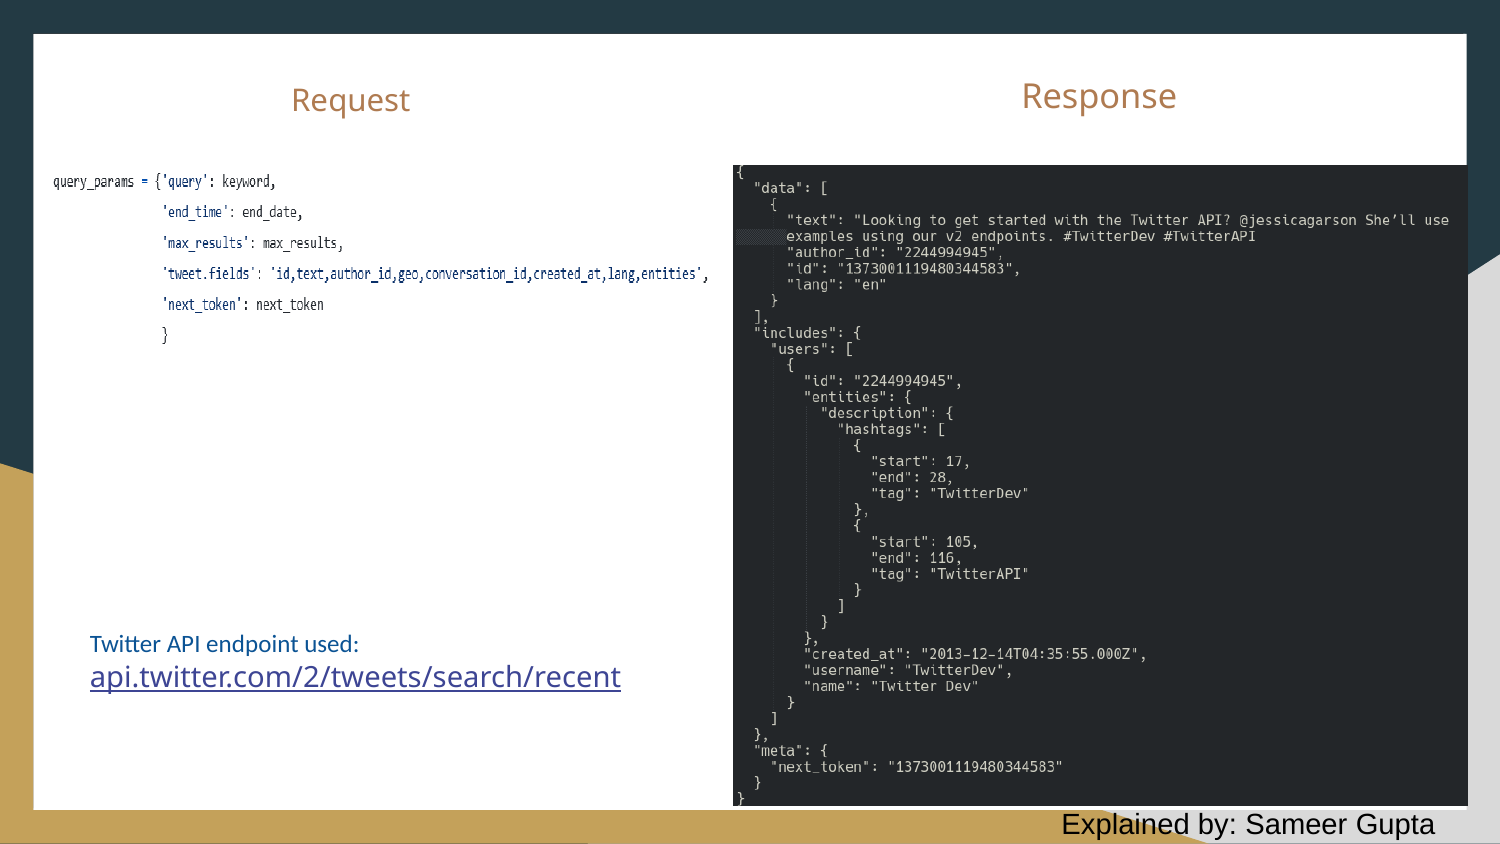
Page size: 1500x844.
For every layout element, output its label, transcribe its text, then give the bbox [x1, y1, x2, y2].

text_box Explained by: Sameer Gupta [1046, 789, 1500, 844]
picture [733, 165, 1468, 807]
text_box Twitter API endpoint used: api.twitter.com/2/tweets/search/recent [74, 608, 653, 713]
text_box Response [1006, 59, 1214, 131]
list Request [276, 59, 452, 159]
picture [46, 165, 718, 357]
